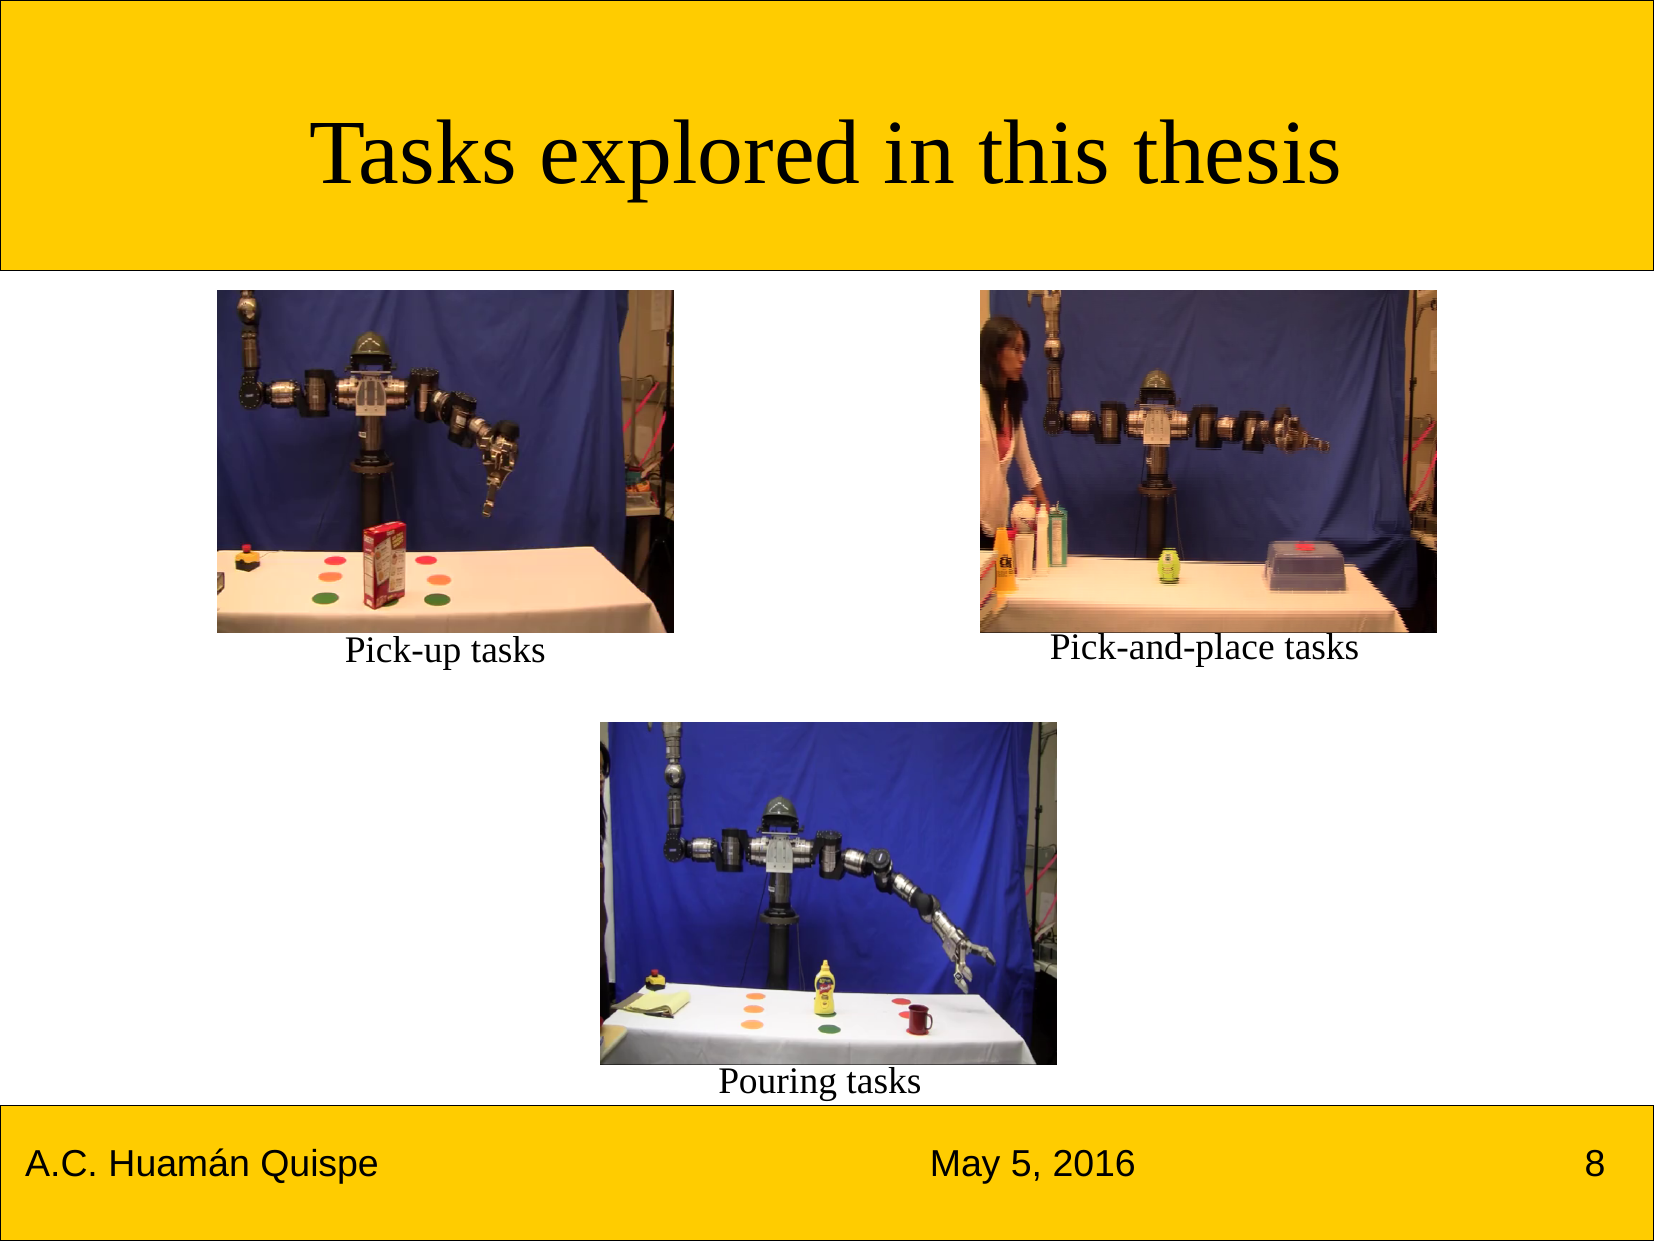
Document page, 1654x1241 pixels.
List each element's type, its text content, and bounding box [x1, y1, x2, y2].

text_box [979, 290, 1437, 634]
title Tasks explored in this thesis [82, 49, 1571, 257]
text_box Pouring tasks [703, 1053, 937, 1110]
text_box Pick-and-place tasks [1035, 618, 1375, 676]
text_box [217, 290, 675, 634]
text_box [600, 722, 1058, 1066]
text_box Pick-up tasks [330, 621, 561, 678]
